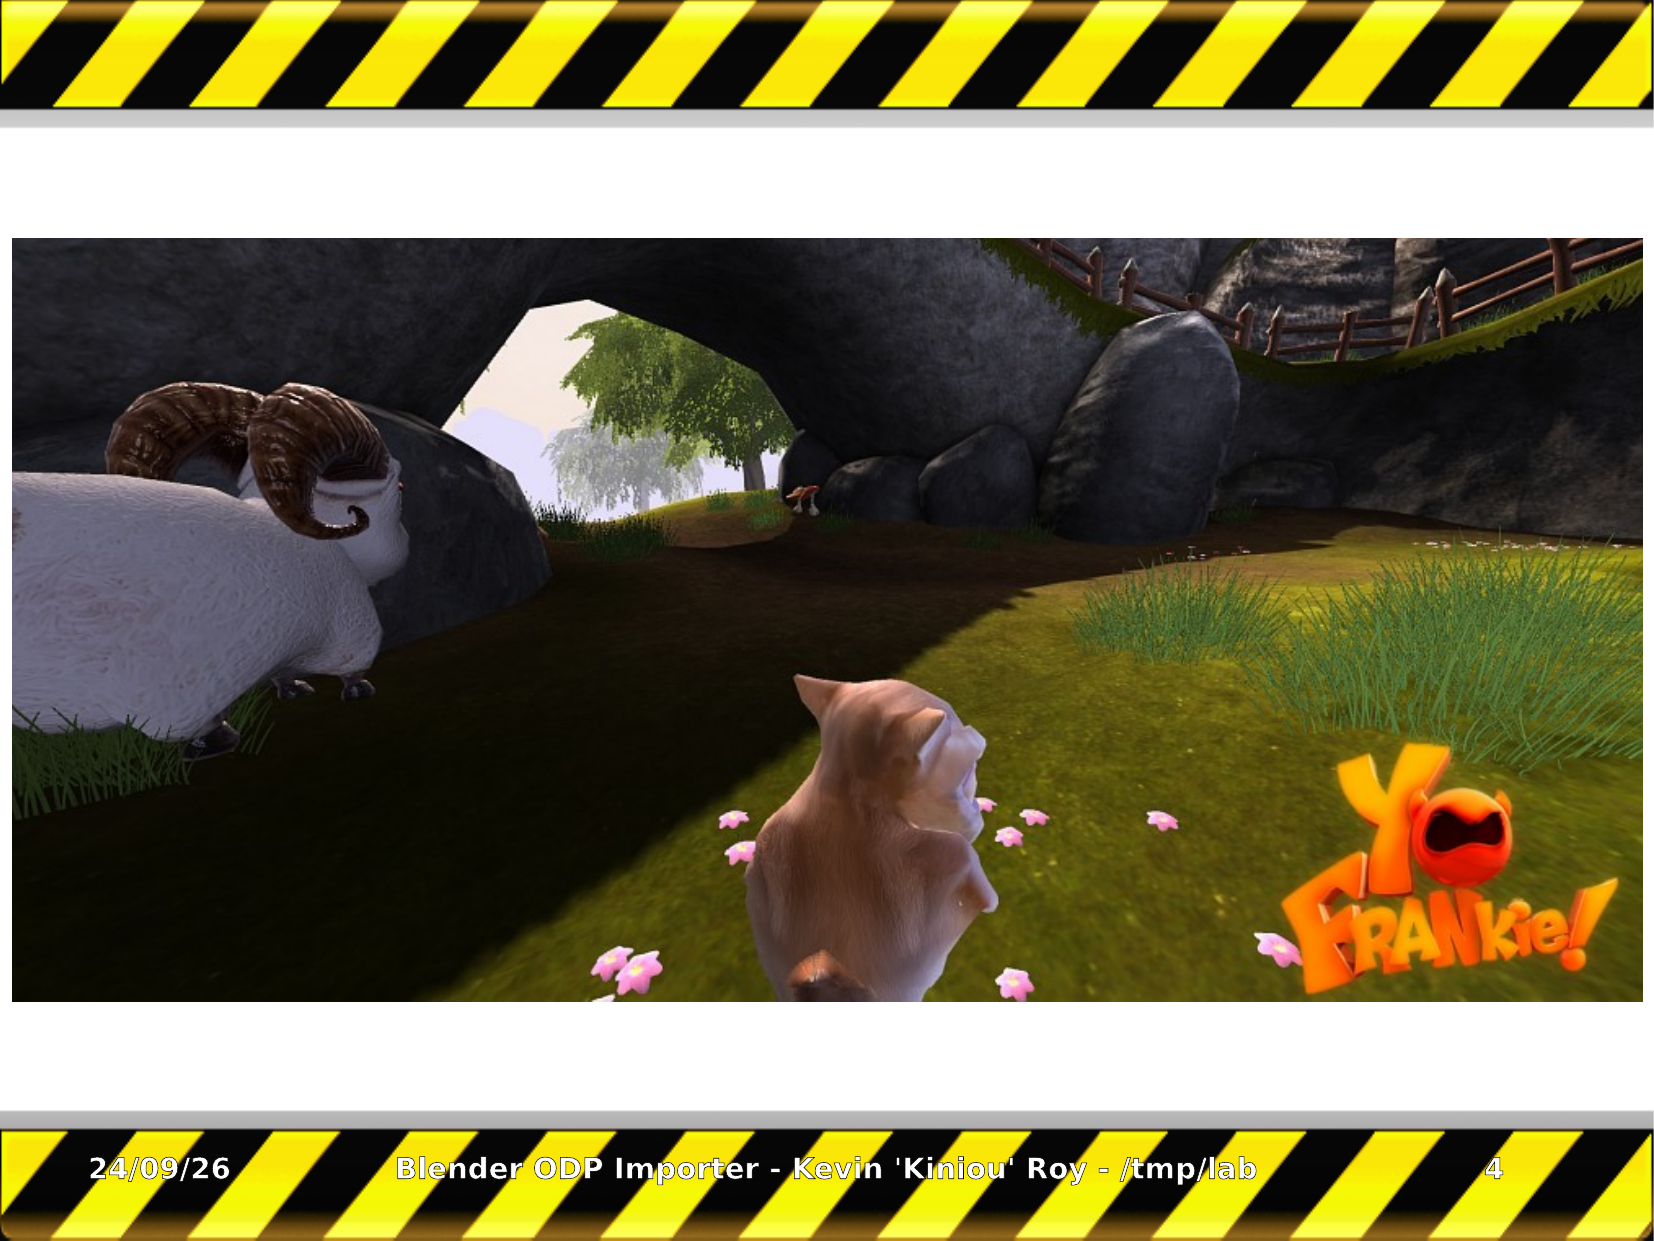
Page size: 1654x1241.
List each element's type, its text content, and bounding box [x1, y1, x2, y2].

picture [0, 0, 1654, 1241]
title Yo Frankie Video Game with BGE [73, 14, 1580, 102]
